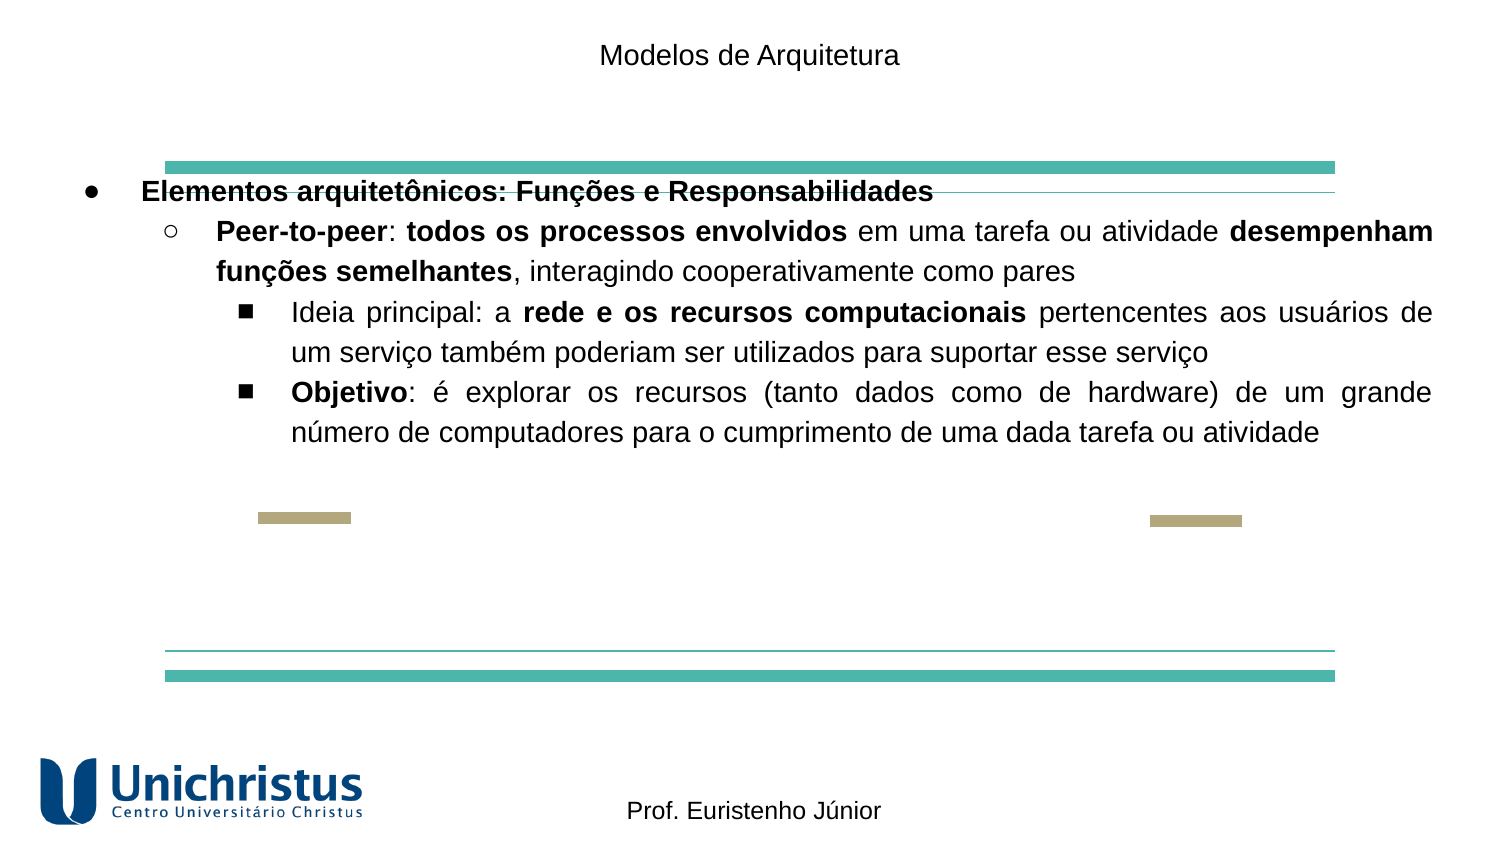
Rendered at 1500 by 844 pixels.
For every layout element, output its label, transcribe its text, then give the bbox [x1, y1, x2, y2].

title Modelos de Arquitetura [51, 20, 1449, 137]
list Elementos arquitetônicos: Funções e Responsabilidades Peer-to-peer: todos os processos envolvidos em uma tarefa ou atividade desempenham funções semelhantes, interagindo cooperativamente como pares Ideia principal: a rede e os recursos computacionais pertencentes aos usuários de um serviço também poderiam ser utilizados para suportar esse serviço Objetivo: é explorar os recursos (tanto dados como de hardware) de um grande número de computadores para o cumprimento de uma dada tarefa ou atividade [51, 152, 1449, 750]
picture [35, 754, 367, 827]
